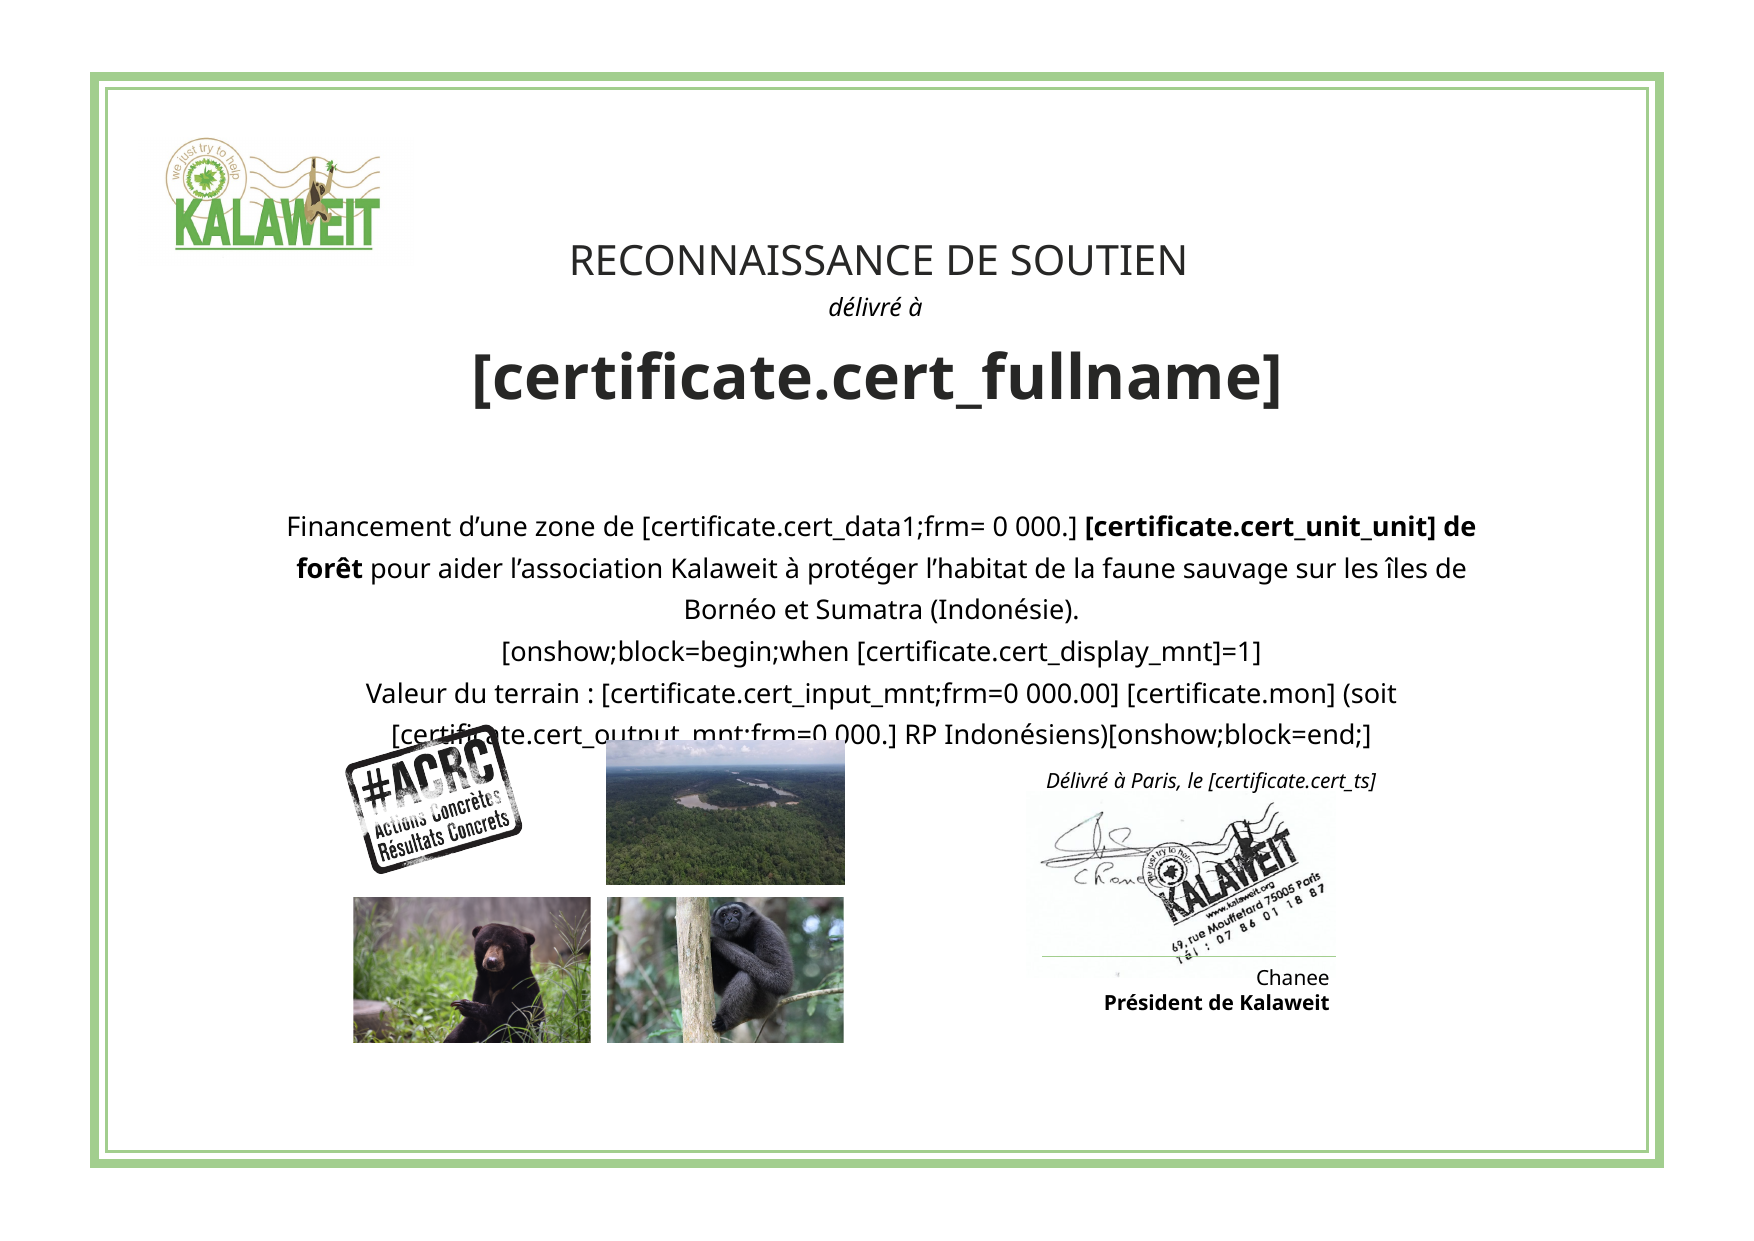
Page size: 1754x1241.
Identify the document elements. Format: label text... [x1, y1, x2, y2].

text_box Délivré à Paris, le [certificate.cert_ts] [1031, 760, 1391, 801]
picture [341, 721, 526, 877]
text_box Financement d’une zone de [certificate.cert_data1;frm= 0 000.] [certificate.cert_unit_unit] de forêt pour aider l’association Kalaweit à protéger l’habitat de la faune sauvage sur les îles de Bornéo et Sumatra (Indonésie). [onshow;block=begin;when [certificate.cert_display_mnt]=1] Valeur du terrain : [certificate.cert_input_mnt;frm=0 000.00] [certificate.mon] (soit [certificate.cert_output_mnt;frm=0 000.] RP Indonésiens)[onshow;block=end;] [255, 492, 1508, 758]
text_box Chanee Président de Kalaweit [1056, 957, 1345, 1023]
picture [606, 897, 844, 1043]
picture [353, 897, 591, 1043]
picture [1026, 791, 1336, 978]
picture [606, 740, 845, 885]
text_box délivré à [813, 284, 938, 329]
text_box RECONNAISSANCE DE SOUTIEN [553, 226, 1204, 292]
text_box [certificate.cert_fullname] [457, 329, 1299, 420]
picture [138, 137, 414, 266]
